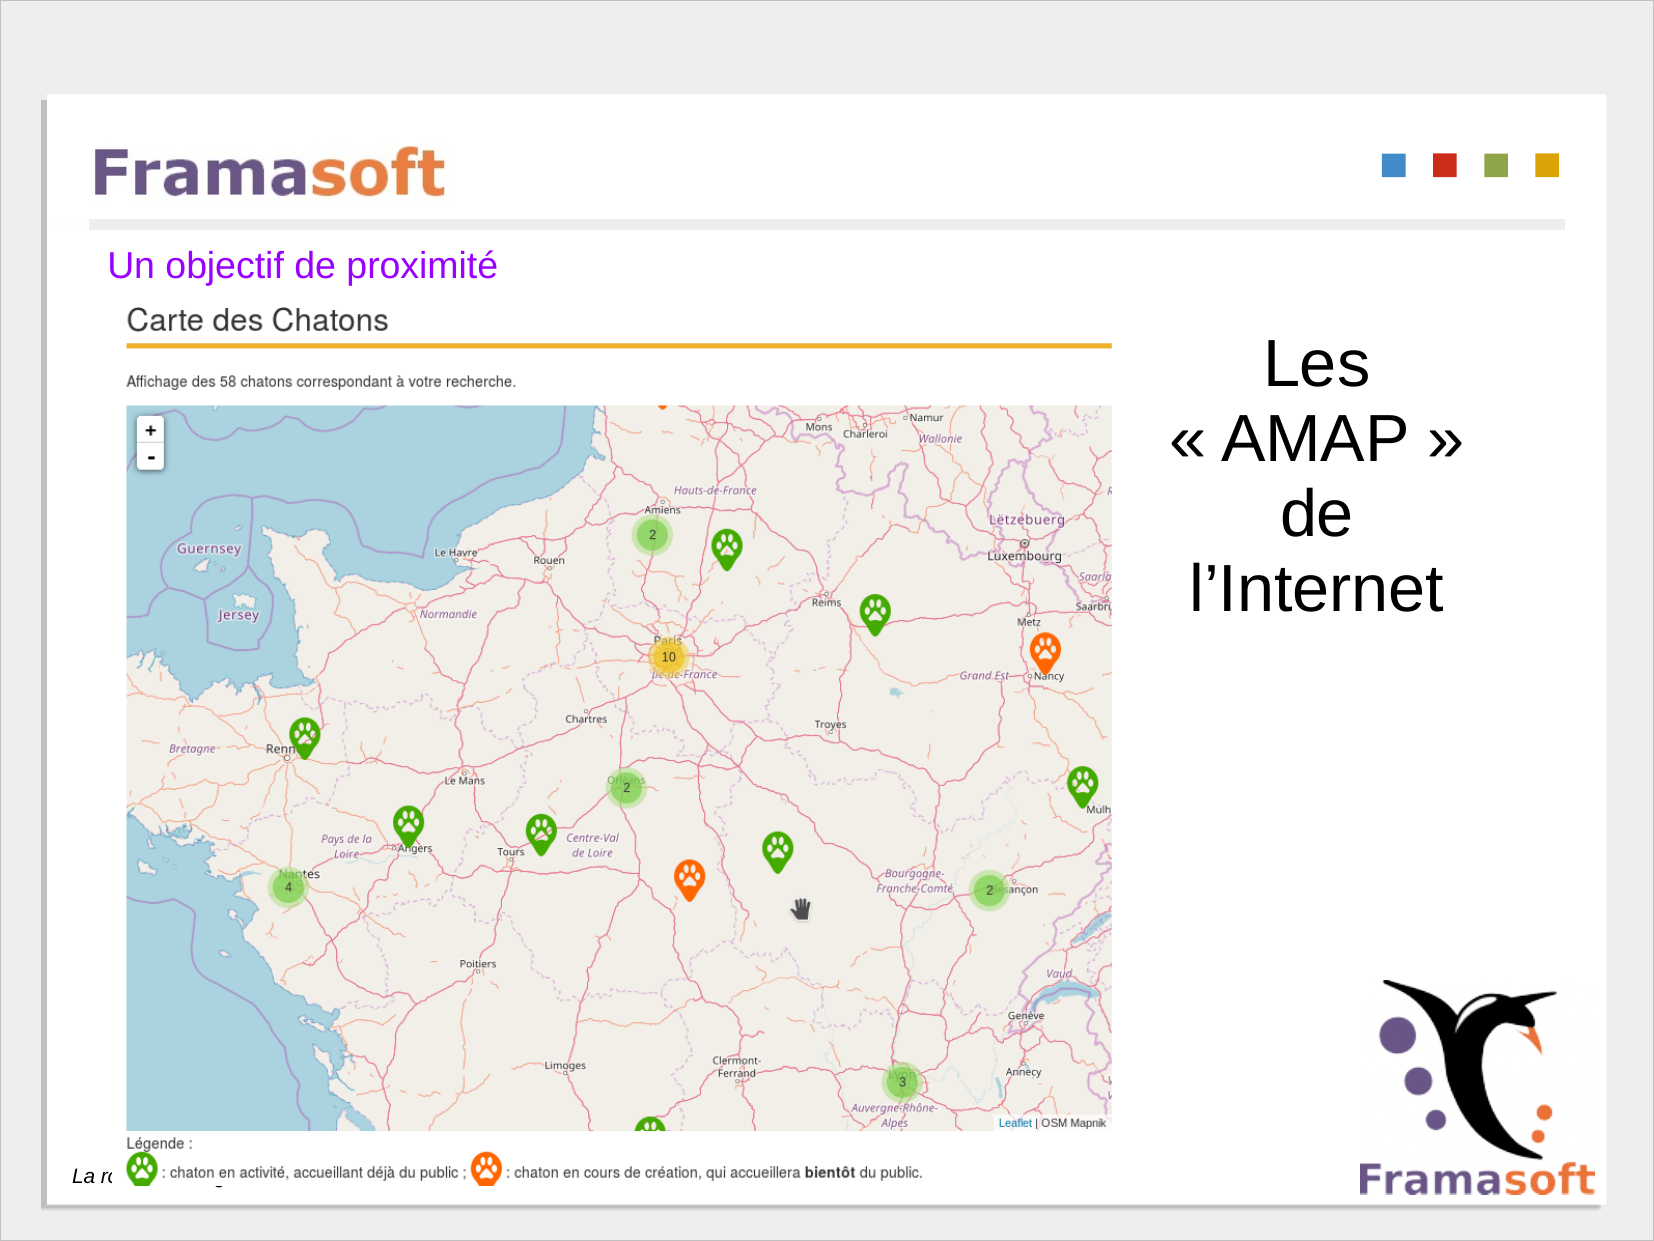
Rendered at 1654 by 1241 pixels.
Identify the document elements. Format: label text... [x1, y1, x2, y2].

picture [1360, 980, 1595, 1195]
text_box Un objectif de proximité [92, 236, 1595, 336]
picture [112, 307, 1117, 1186]
text_box Les « AMAP » de l’Internet [1117, 318, 1548, 827]
picture [54, 104, 508, 225]
text_box [0, 0, 1654, 1241]
text_box La route est longue mais la voie est libre… [57, 1157, 591, 1241]
